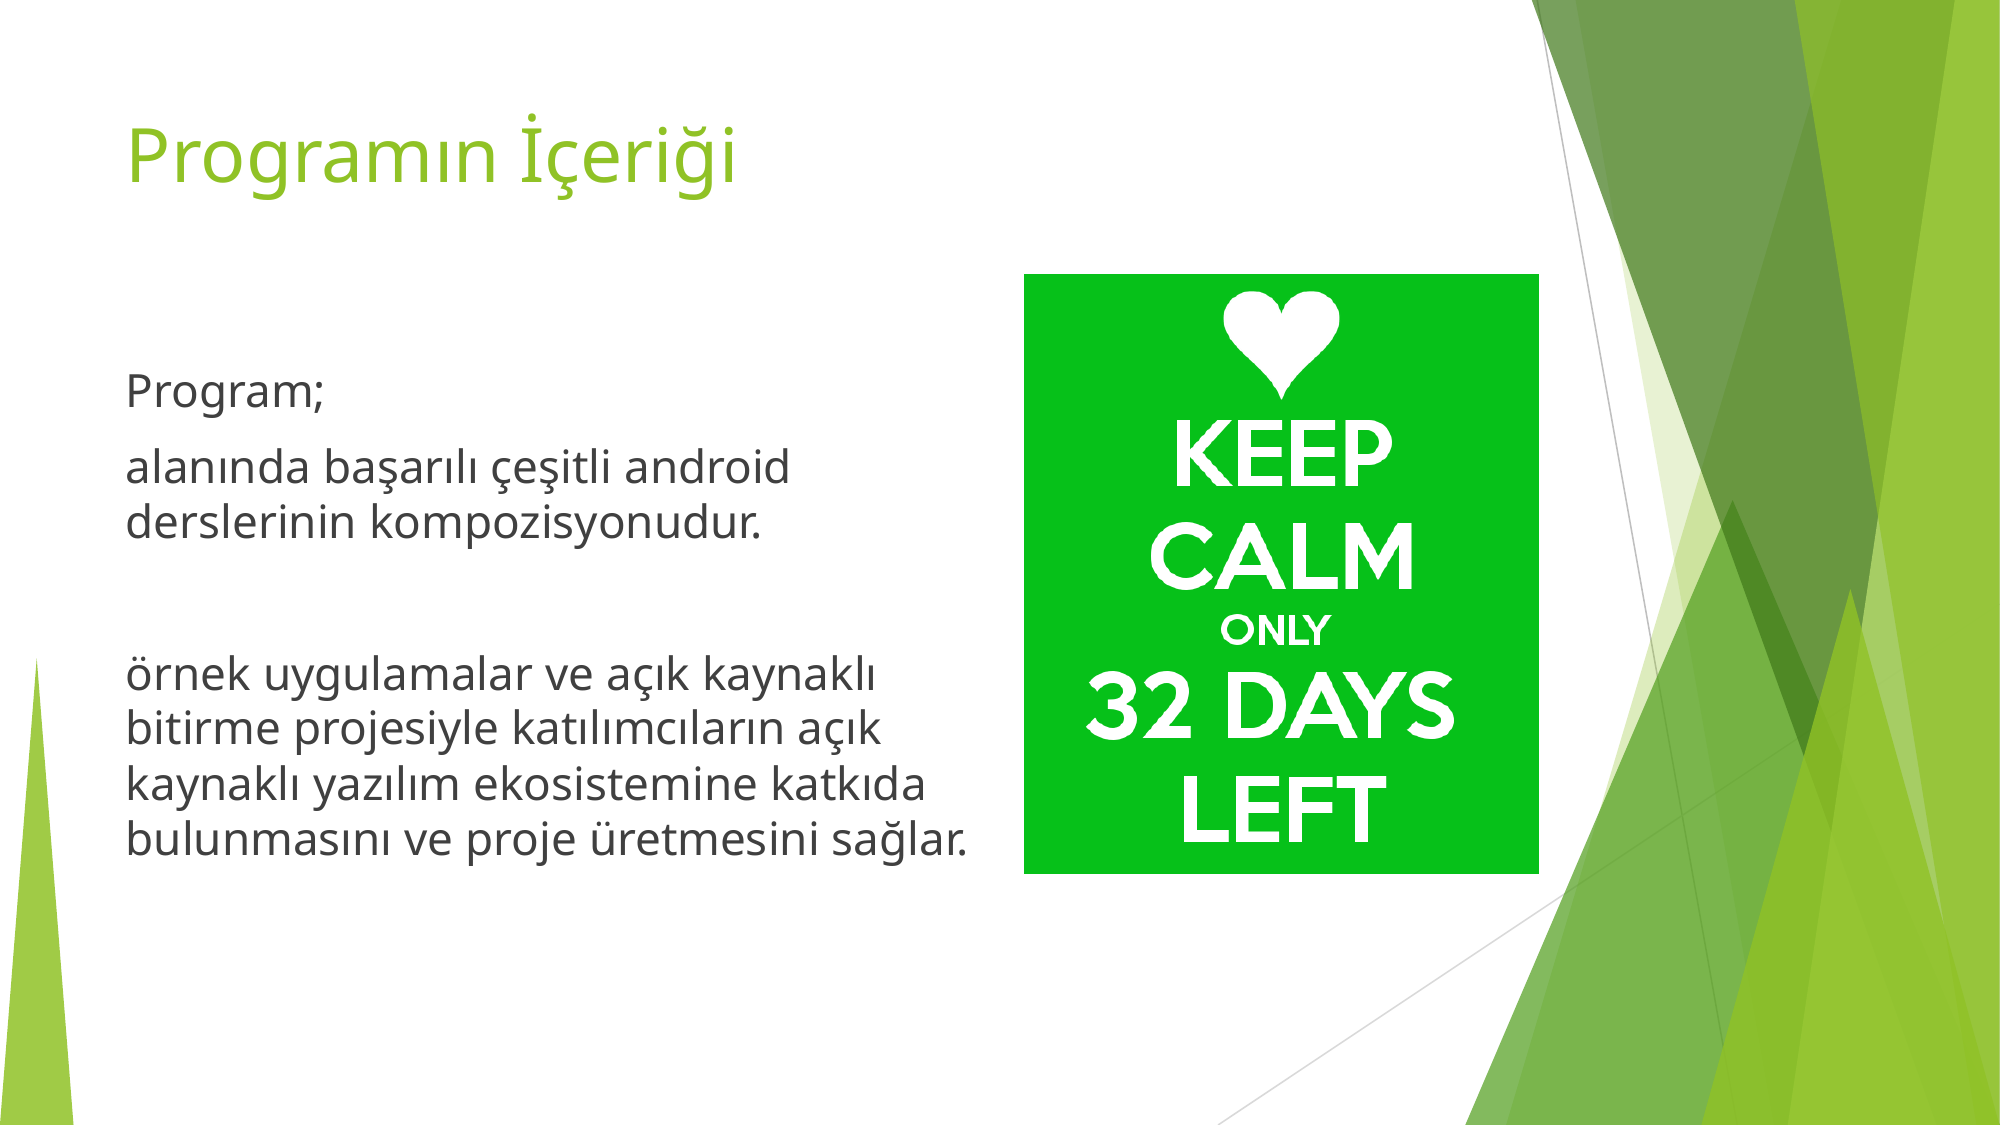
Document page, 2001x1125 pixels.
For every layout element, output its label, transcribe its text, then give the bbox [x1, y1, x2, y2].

title Programın İçeriği [111, 99, 1522, 317]
picture [1024, 274, 1539, 874]
list Program; alanında başarılı çeşitli android derslerinin kompozisyonudur. örnek uygulamalar ve açık kaynaklı bitirme projesiyle katılımcıların açık kaynaklı yazılım ekosistemine katkıda bulunmasını ve proje üretmesini sağlar. [111, 354, 994, 831]
